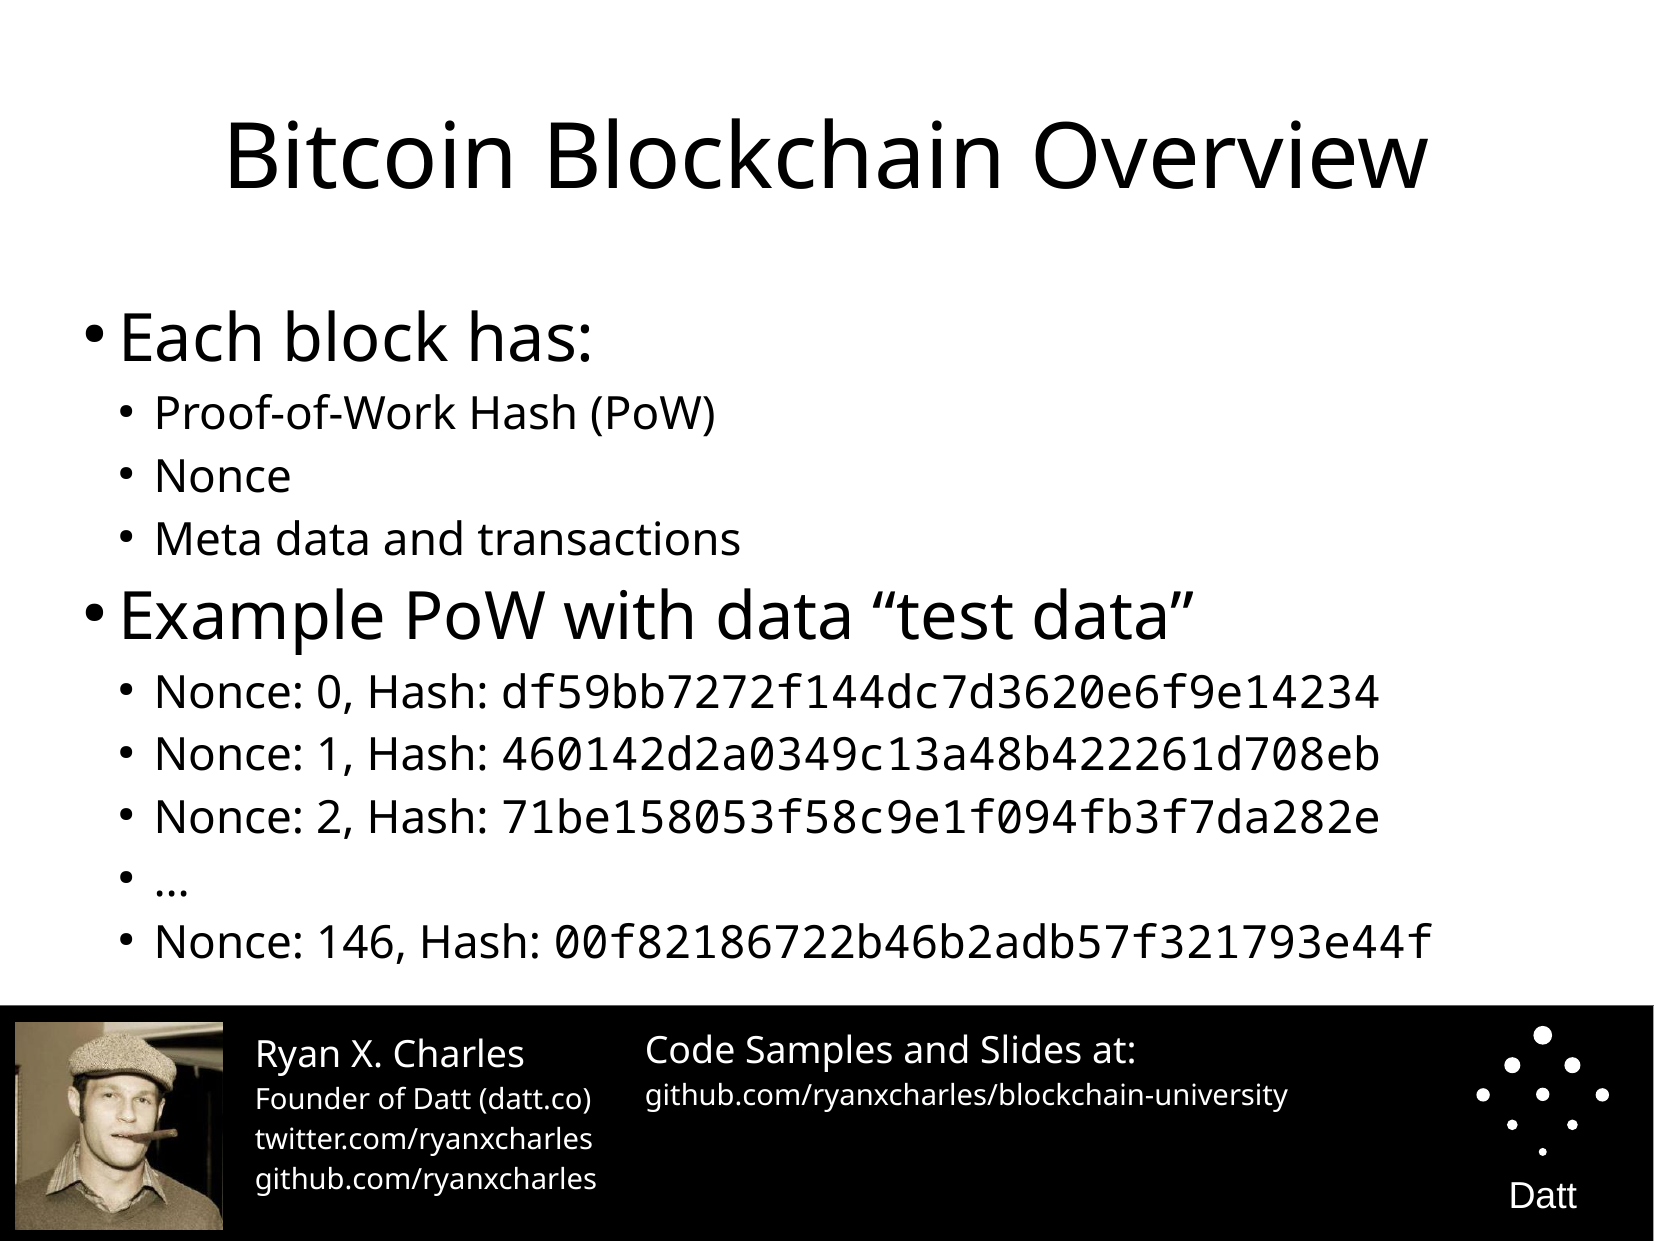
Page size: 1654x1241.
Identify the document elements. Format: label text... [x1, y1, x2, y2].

text_box Code Samples and Slides at: github.com/ryanxcharles/blockchain-university [630, 1015, 1403, 1156]
text_box Datt [1452, 1167, 1633, 1241]
title Bitcoin Blockchain Overview [82, 49, 1571, 257]
text_box Ryan X. Charles Founder of Datt (datt.co) twitter.com/ryanxcharles github.com/ryanxcharles [240, 1020, 976, 1241]
text_box [0, 1005, 1654, 1241]
picture [15, 1022, 223, 1231]
picture [1475, 1023, 1611, 1159]
subtitle Each block has: Proof-of-Work Hash (PoW) Nonce Meta data and transactions Example PoW with data “test data” Nonce: 0, Hash: df59bb7272f144dc7d3620e6f9e14234 Nonce: 1, Hash: 460142d2a0349c13a48b422261d708eb Nonce: 2, Hash: 71be158053f58c9e1f094fb3f7da282e … Nonce: 146, Hash: 00f82186722b46b2adb57f321793e44f [82, 290, 1636, 1010]
